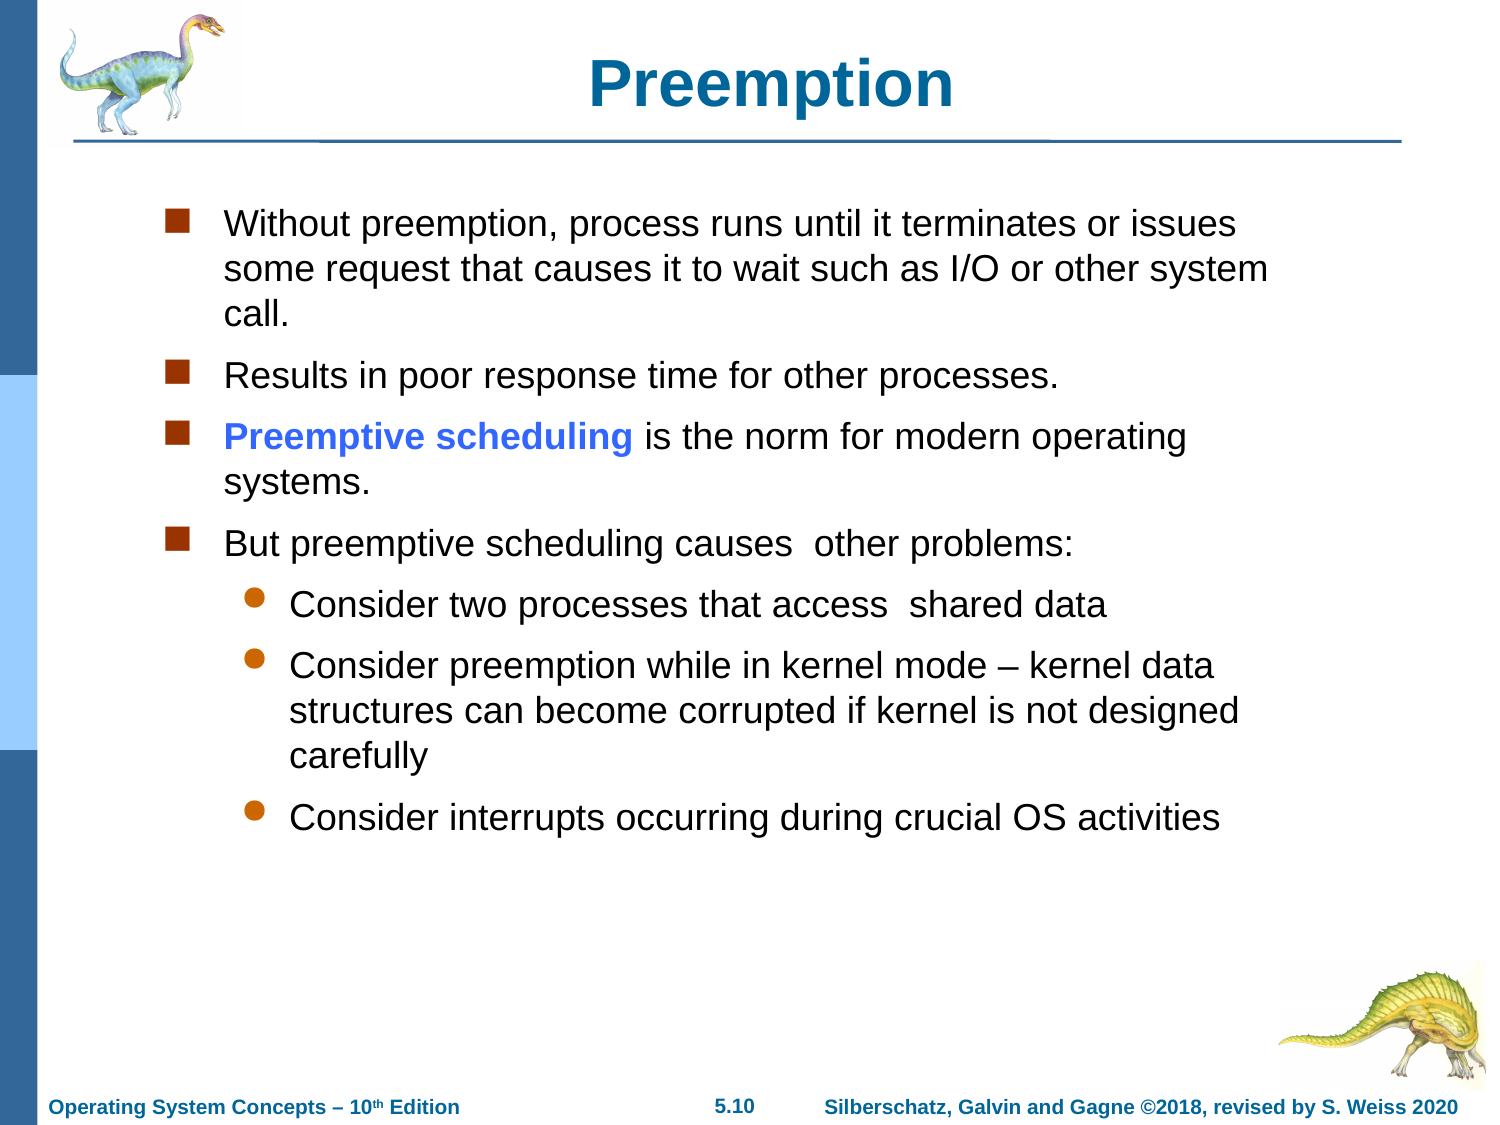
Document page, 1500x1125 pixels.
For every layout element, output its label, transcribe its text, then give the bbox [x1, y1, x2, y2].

picture [1275, 959, 1486, 1090]
text_box Preemption [137, 33, 1426, 128]
picture [1141, 1099, 1149, 1104]
picture [46, 0, 243, 149]
text_box Without preemption, process runs until it terminates or issues some request that causes it to wait such as I/O or other system call. Results in poor response time for other processes. Preemptive scheduling is the norm for modern operating systems. But preemptive scheduling causes other problems: Consider two processes that access shared data Consider preemption while in kernel mode – kernel data structures can become corrupted if kernel is not designed carefully Consider interrupts occurring during crucial OS activities [153, 191, 1313, 978]
